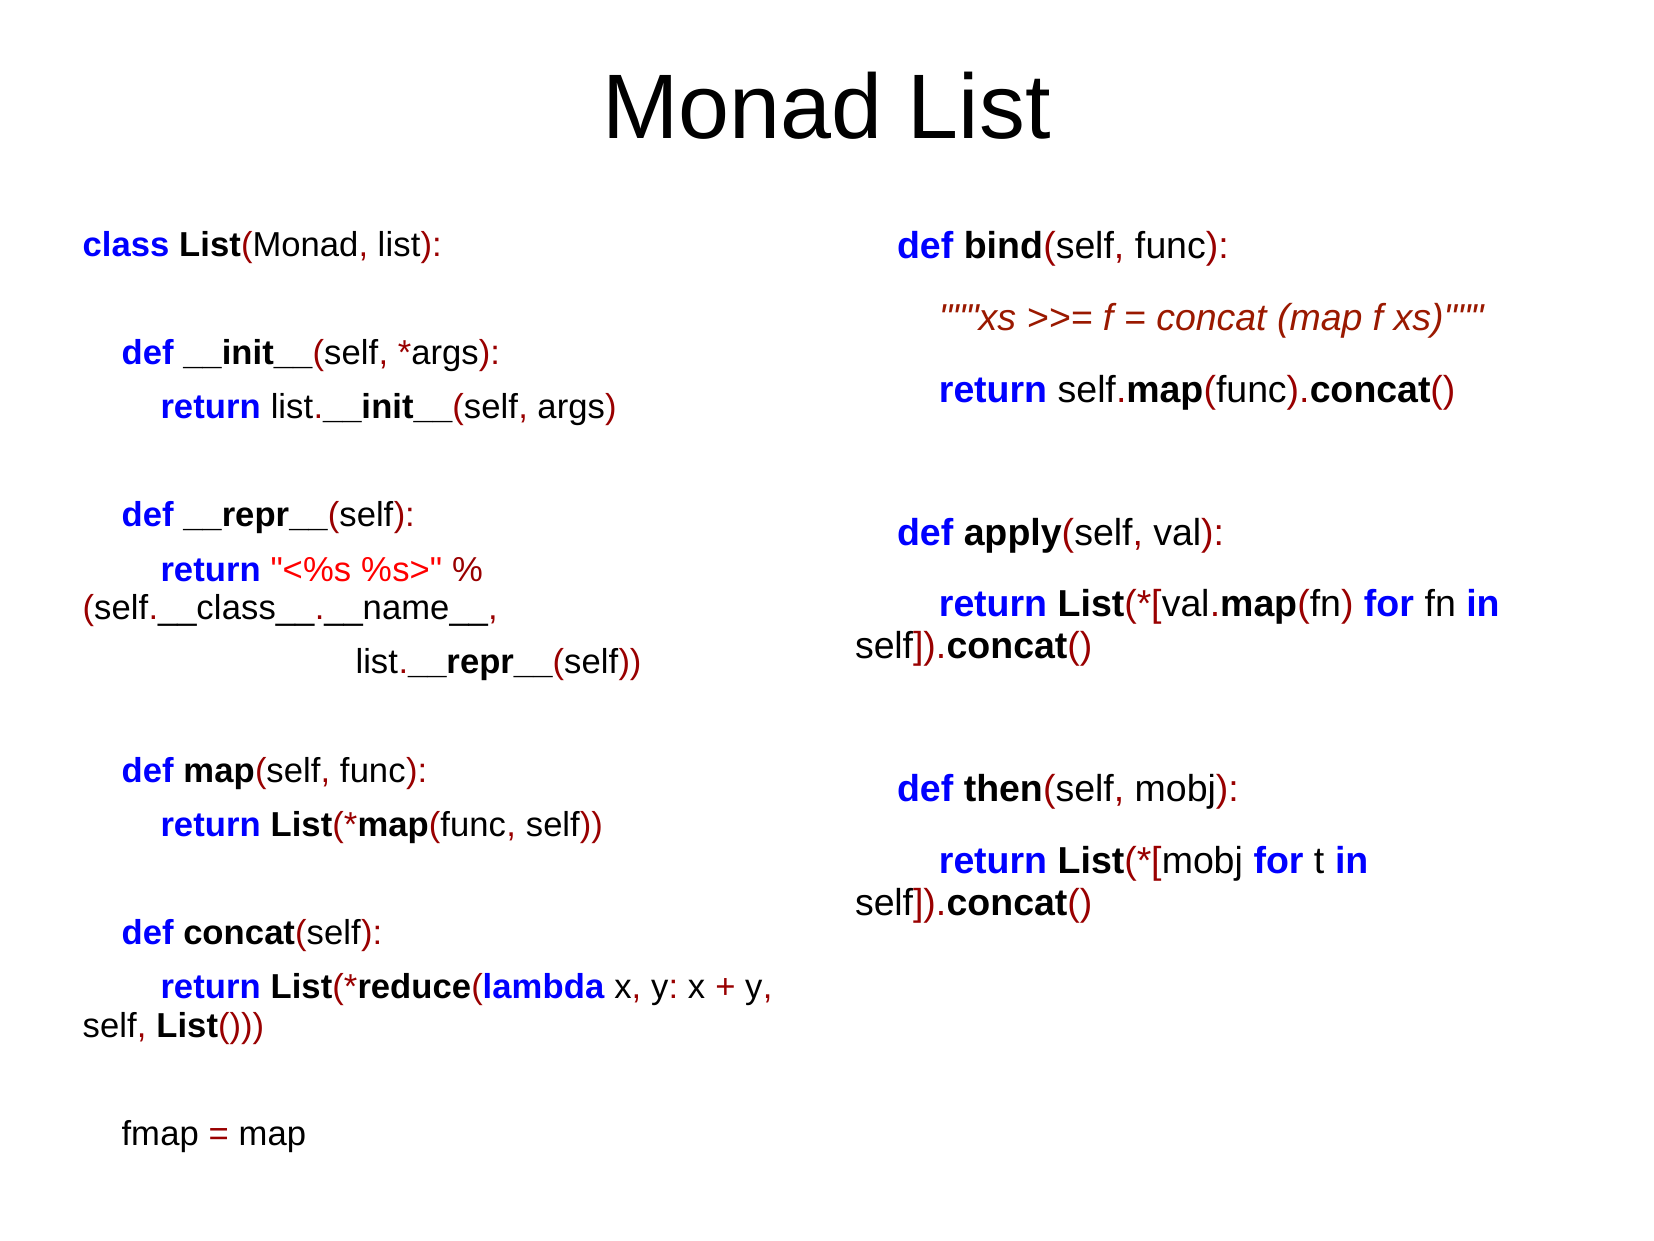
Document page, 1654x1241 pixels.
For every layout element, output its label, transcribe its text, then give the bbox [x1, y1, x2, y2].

list class List(Monad, list): def __init__(self, *args): return list.__init__(self, args) def __repr__(self): return "<%s %s>" % (self.__class__.__name__, list.__repr__(self)) def map(self, func): return List(*map(func, self)) def concat(self): return List(*reduce(lambda x, y: x + y, self, List())) fmap = map [82, 225, 781, 1156]
list def bind(self, func): """xs >>= f = concat (map f xs)""" return self.map(func).concat() def apply(self, val): return List(*[val.map(fn) for fn in self]).concat() def then(self, mobj): return List(*[mobj for t in self]).concat() [855, 225, 1553, 1156]
title Monad List [82, 49, 1571, 166]
